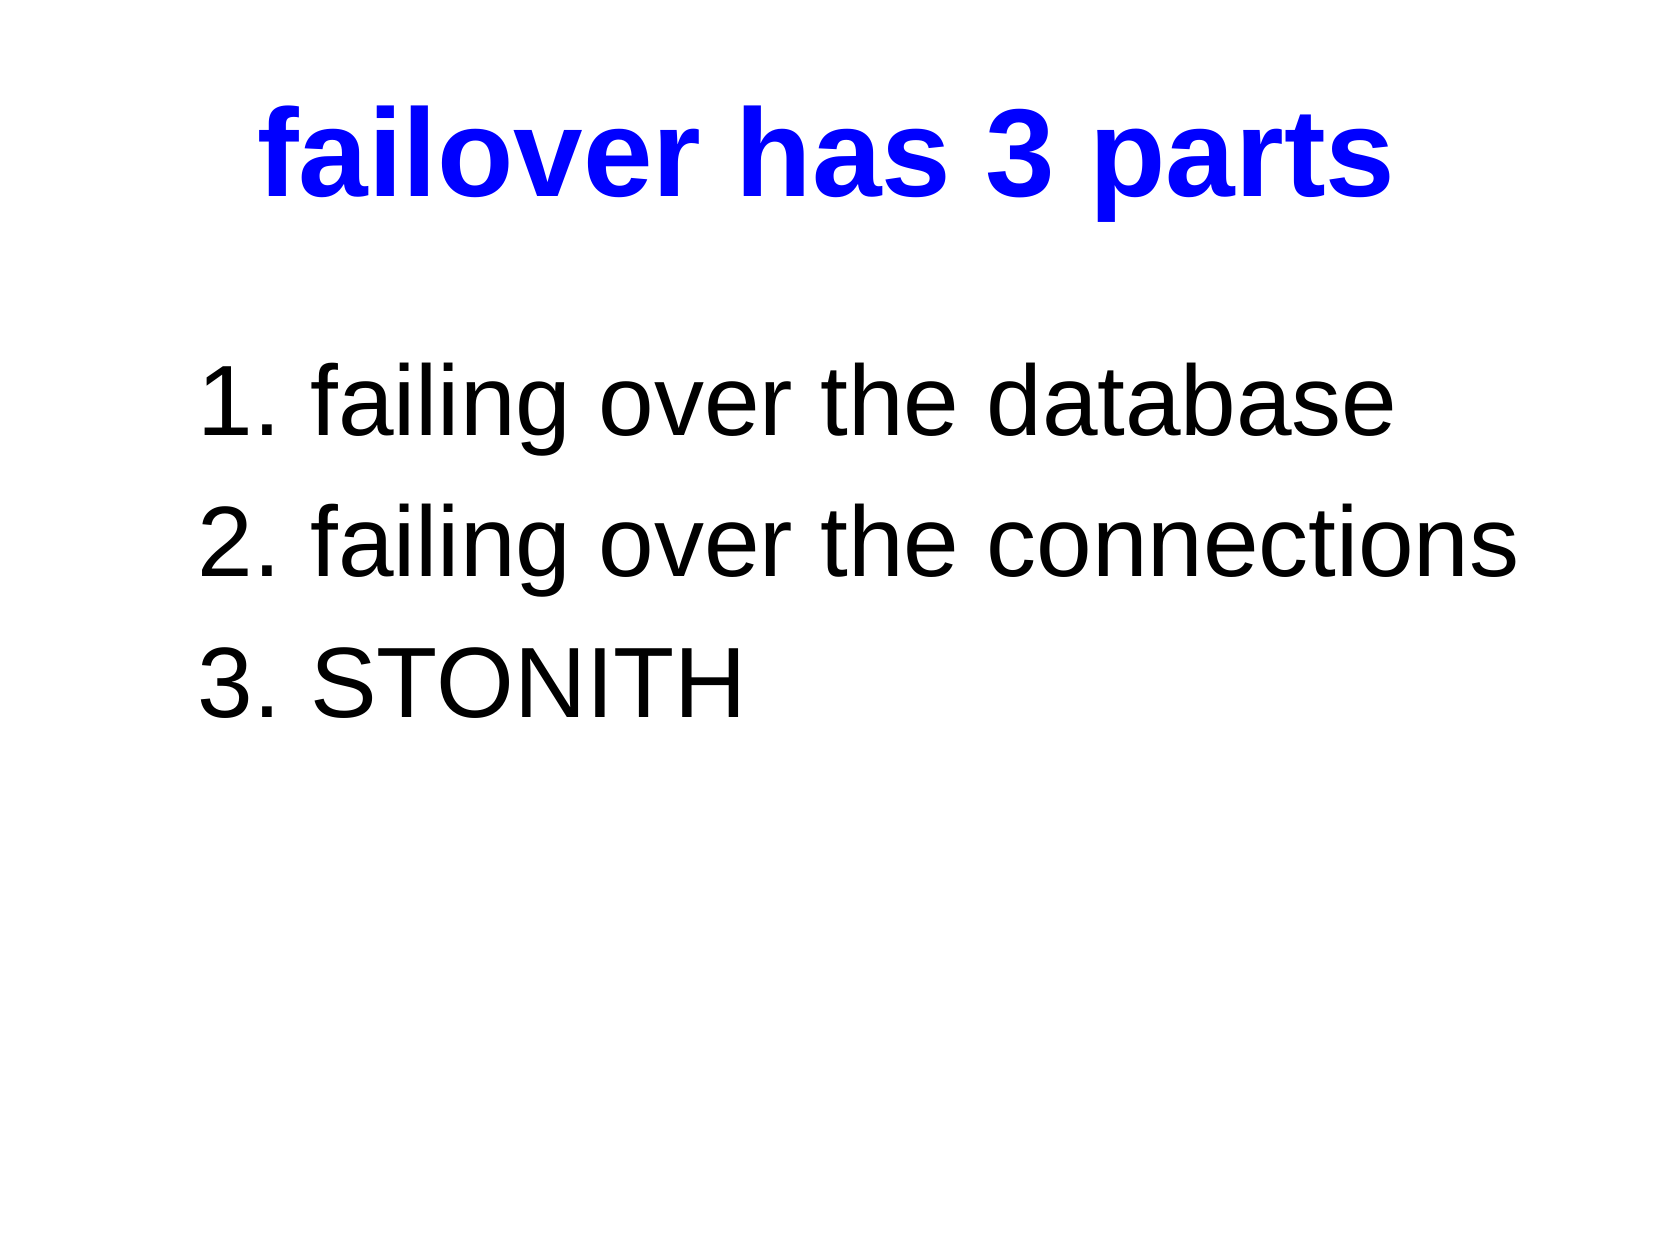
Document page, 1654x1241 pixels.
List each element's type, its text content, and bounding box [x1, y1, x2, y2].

list failing over the database failing over the connections STONITH [180, 345, 1591, 1130]
title failover has 3 parts [82, 49, 1571, 257]
